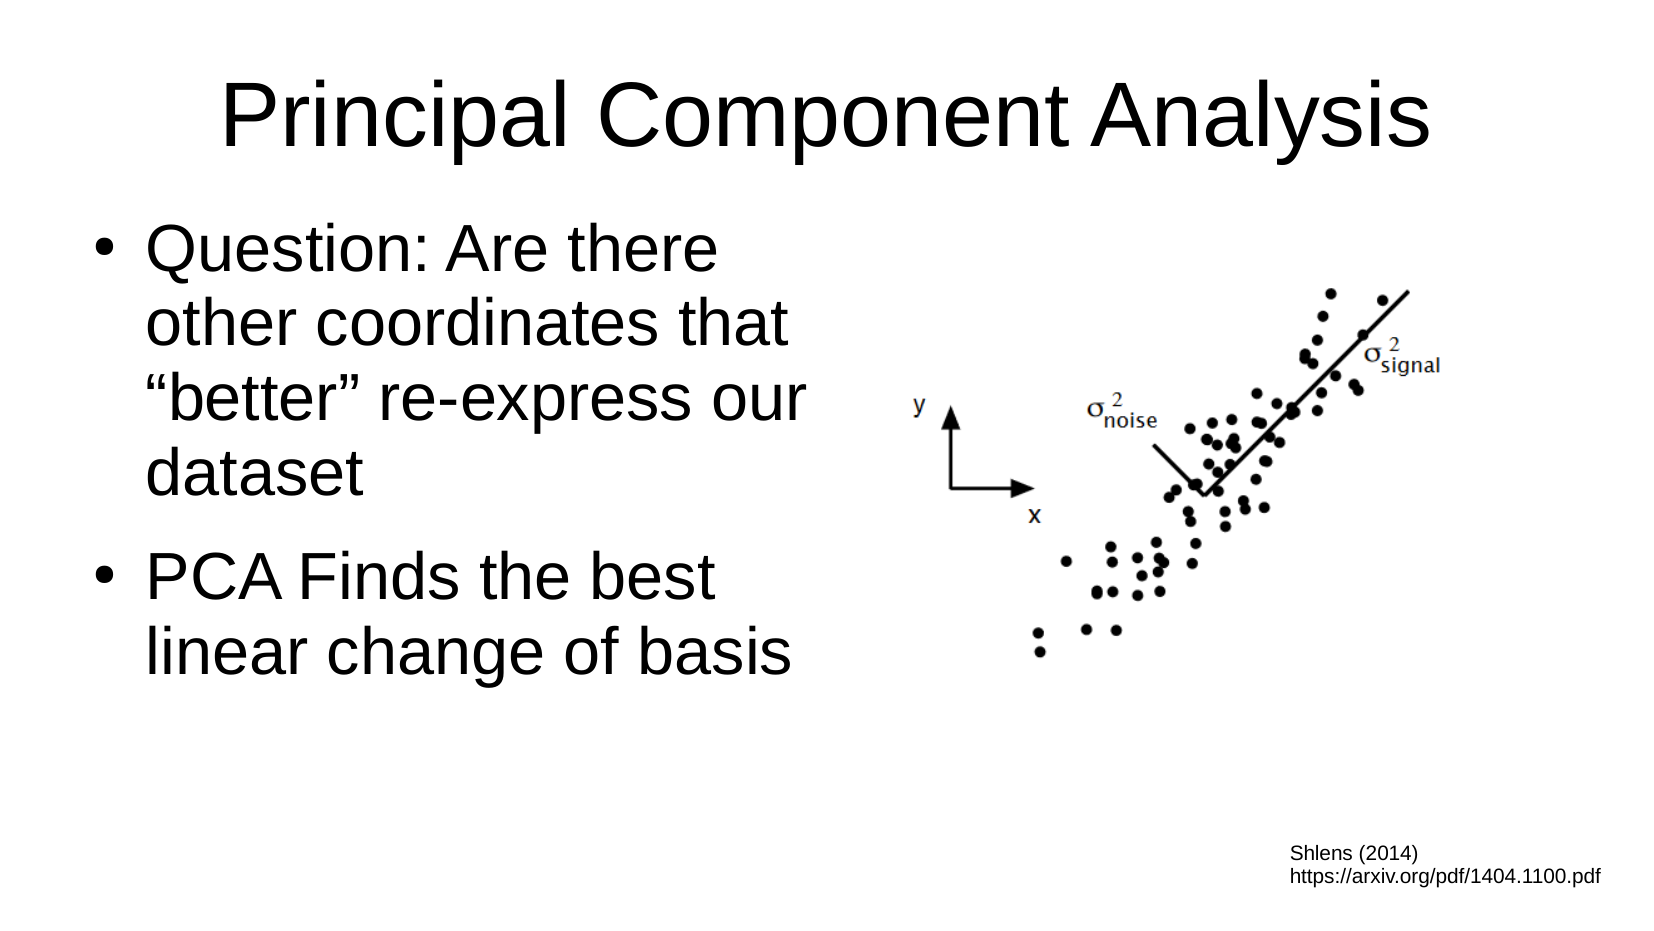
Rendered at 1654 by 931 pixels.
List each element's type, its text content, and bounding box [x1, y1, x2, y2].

title Principal Component Analysis [82, 37, 1571, 193]
list Question: Are there other coordinates that “better” re-express our dataset PCA Finds the best linear change of basis [75, 210, 826, 751]
text_box Shlens (2014) https://arxiv.org/pdf/1404.1100.pdf [1275, 834, 1654, 931]
picture [712, 149, 1619, 690]
